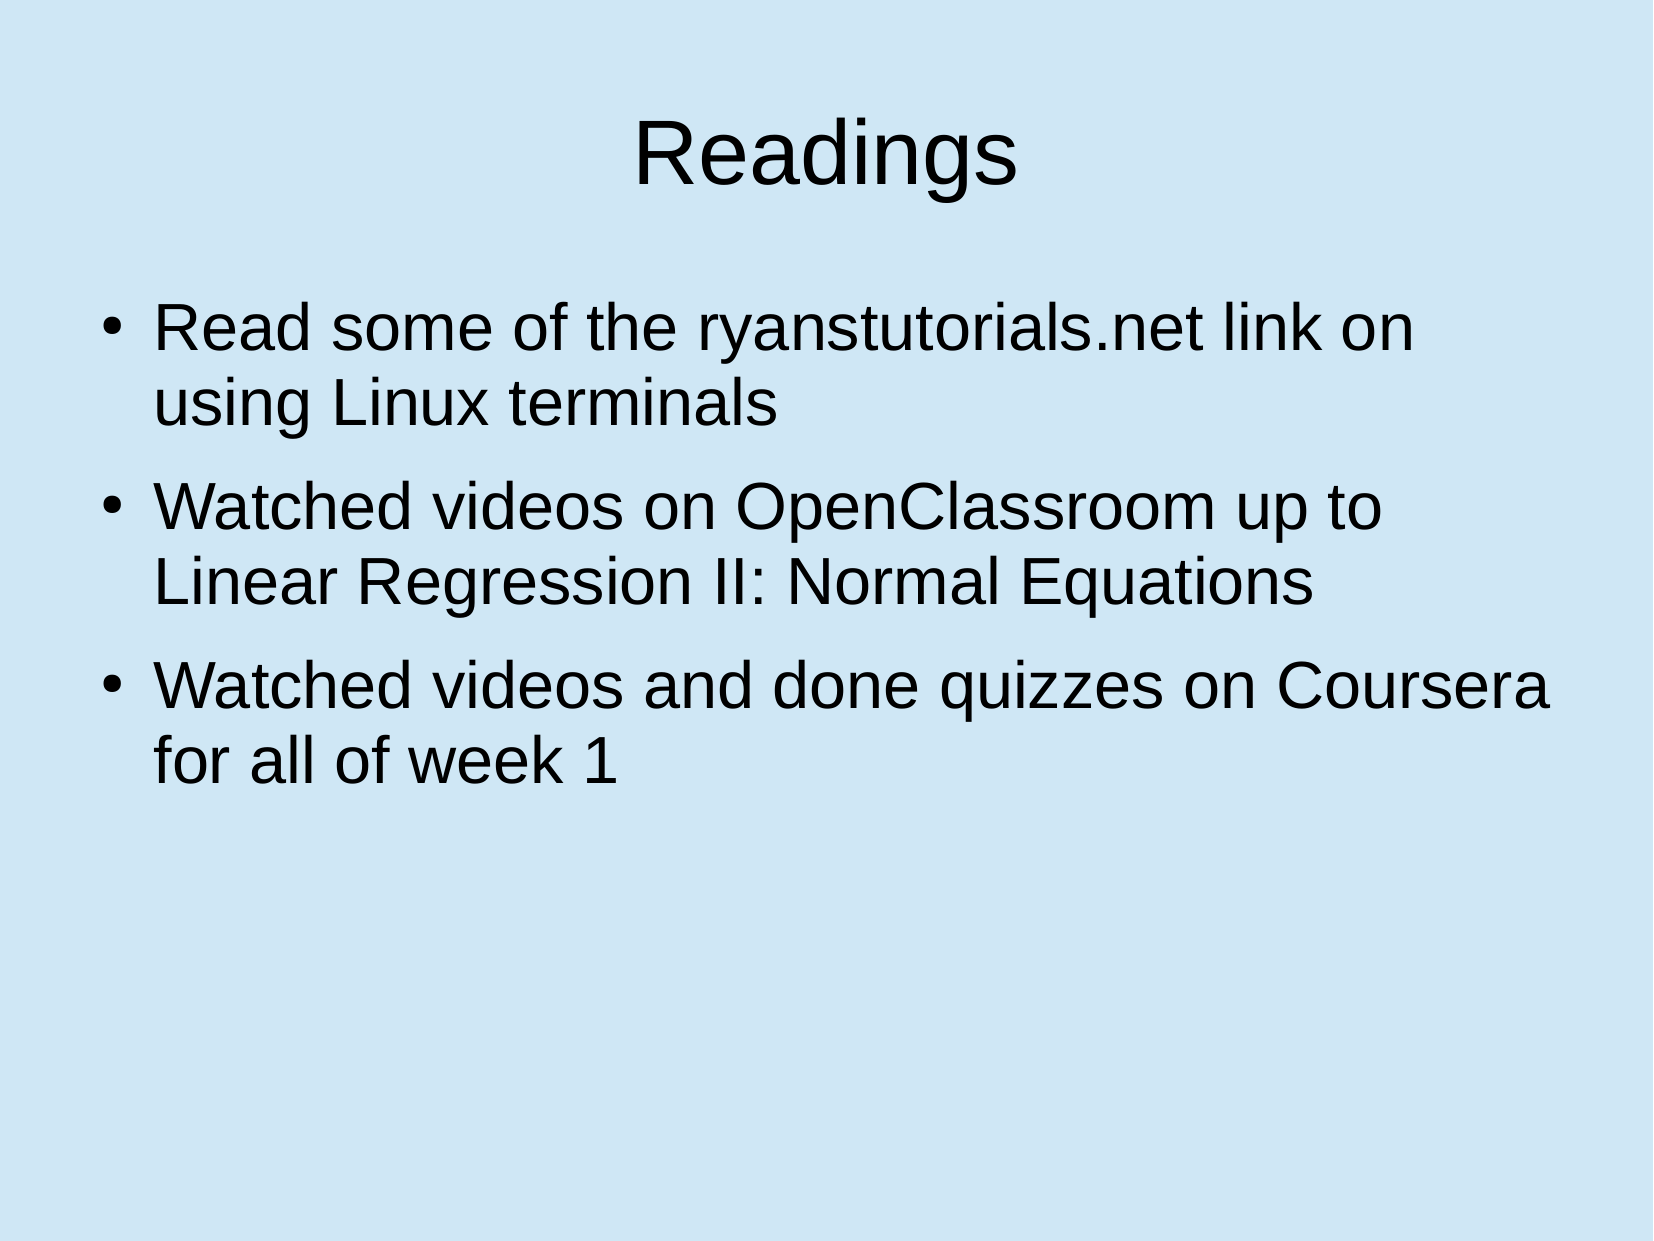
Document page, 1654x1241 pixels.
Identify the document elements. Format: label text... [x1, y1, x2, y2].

title Readings [82, 49, 1571, 257]
list Read some of the ryanstutorials.net link on using Linux terminals Watched videos on OpenClassroom up to Linear Regression II: Normal Equations Watched videos and done quizzes on Coursera for all of week 1 [82, 290, 1571, 1010]
